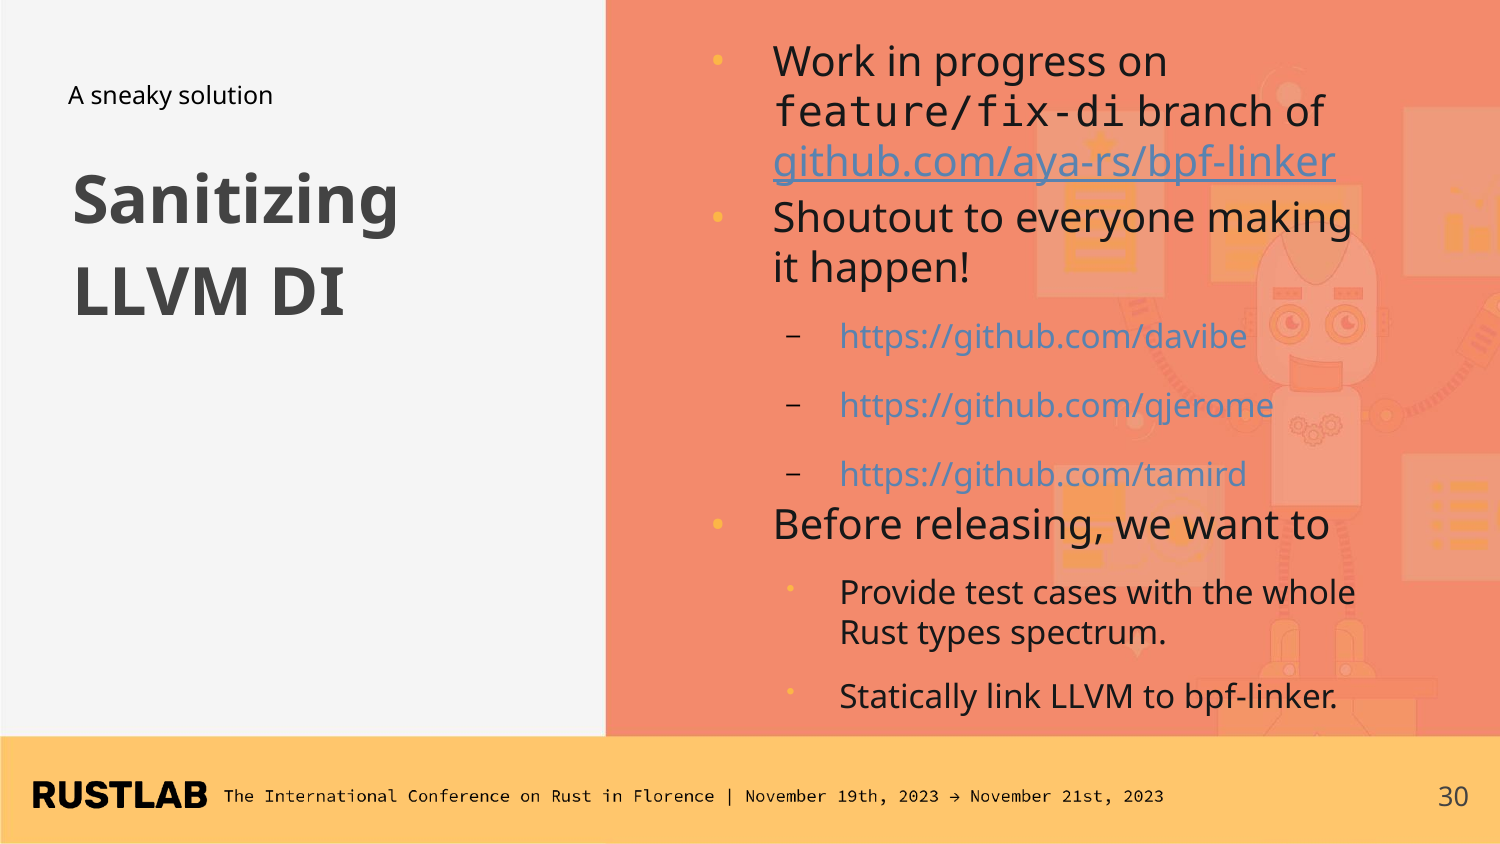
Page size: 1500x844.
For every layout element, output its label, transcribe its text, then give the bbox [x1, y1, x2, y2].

list Work in progress on feature/fix-di branch of github.com/aya-rs/bpf-linker Shoutout to everyone making it happen! https://github.com/davibe https://github.com/qjerome https://github.com/tamird Before releasing, we want to Provide test cases with the whole Rust types spectrum. Statically link LLVM to bpf-linker. [682, 125, 1405, 624]
picture [0, 0, 1500, 844]
text_box A sneaky solution [68, 79, 517, 118]
title Sanitizing LLVM DI [57, 129, 506, 336]
